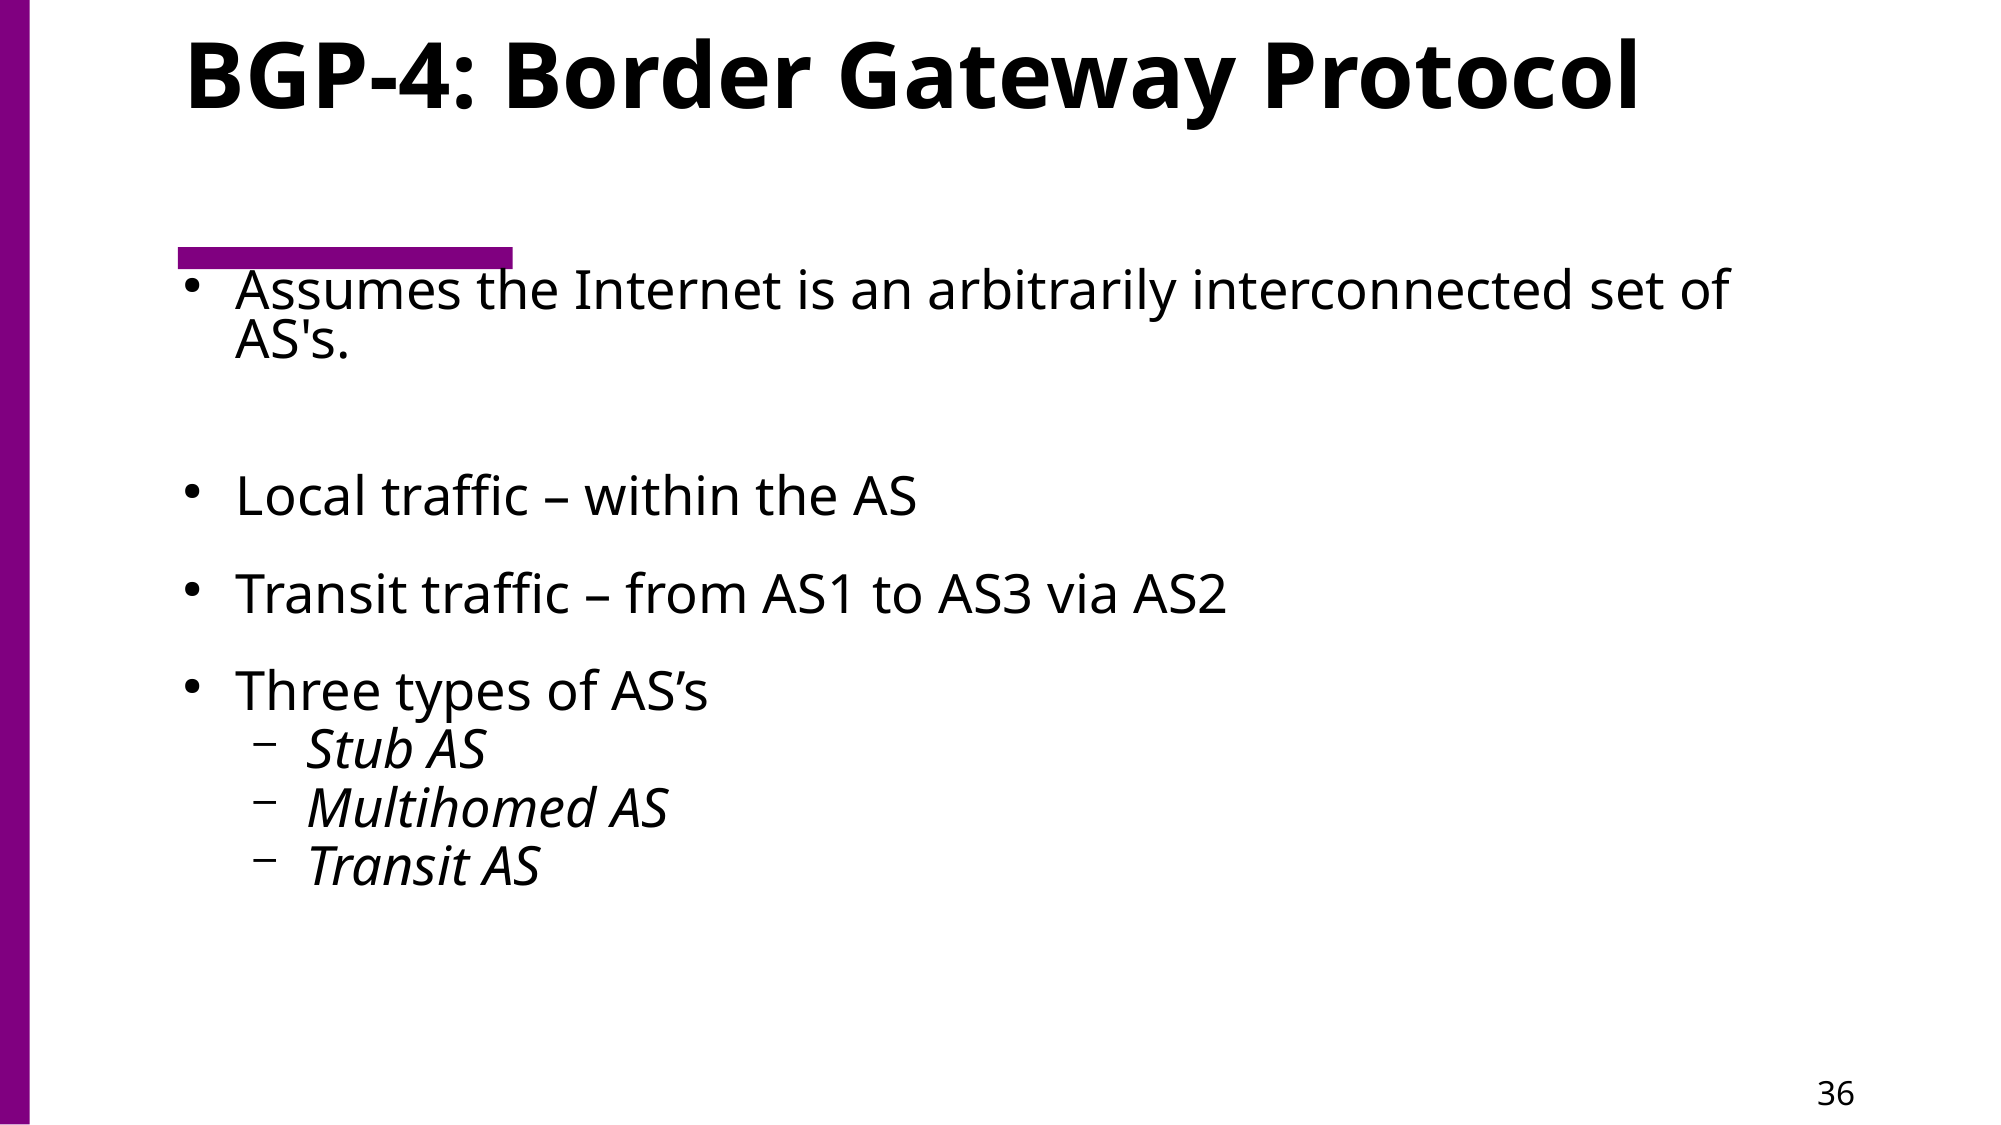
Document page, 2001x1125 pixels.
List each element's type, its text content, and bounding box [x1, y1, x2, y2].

title BGP-4: Border Gateway Protocol [133, 0, 1946, 135]
list Assumes the Internet is an arbitrarily interconnected set of AS's. Local traffic – within the AS Transit traffic – from AS1 to AS3 via AS2 Three types of AS’s Stub AS Multihomed AS Transit AS [150, 148, 1851, 1024]
